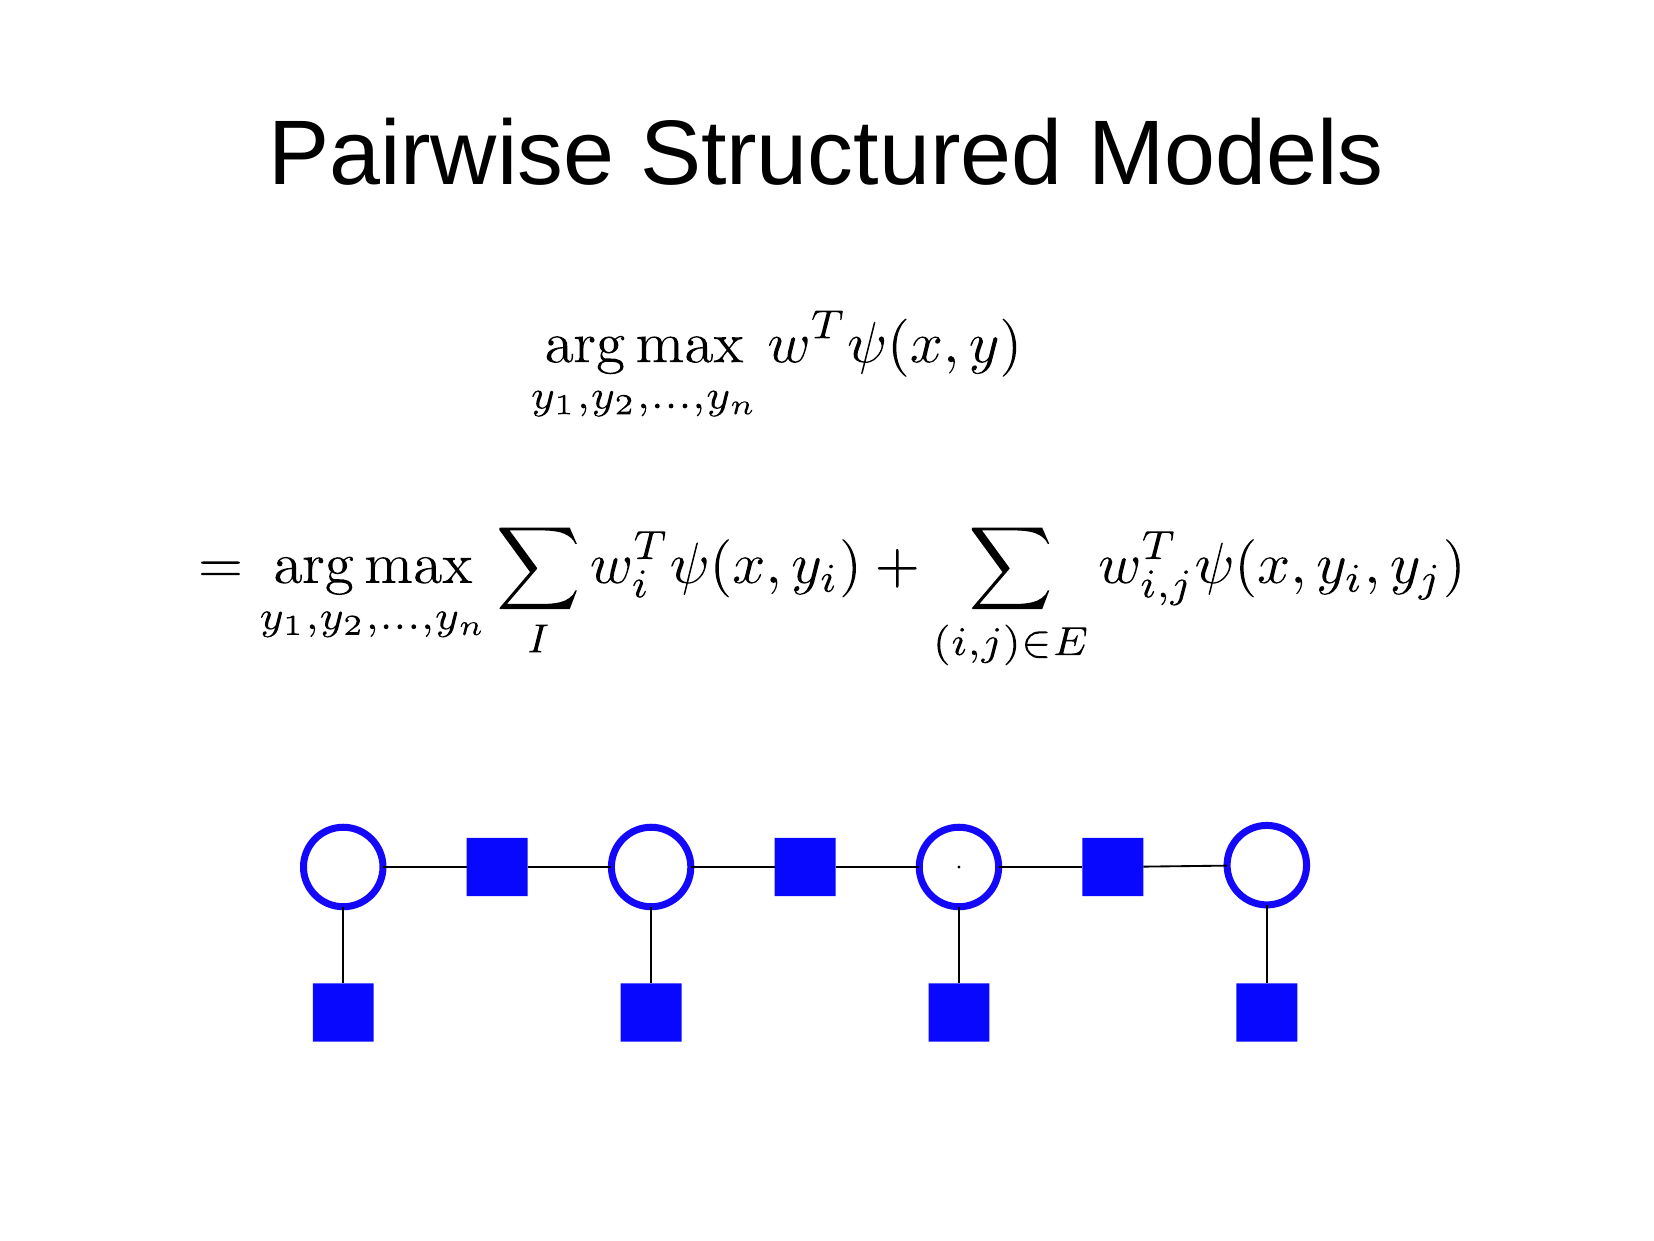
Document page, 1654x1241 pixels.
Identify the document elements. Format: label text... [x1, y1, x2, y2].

text_box [530, 310, 1023, 417]
title Pairwise Structured Models [82, 49, 1571, 257]
picture [300, 705, 1311, 1149]
text_box [197, 521, 1466, 666]
